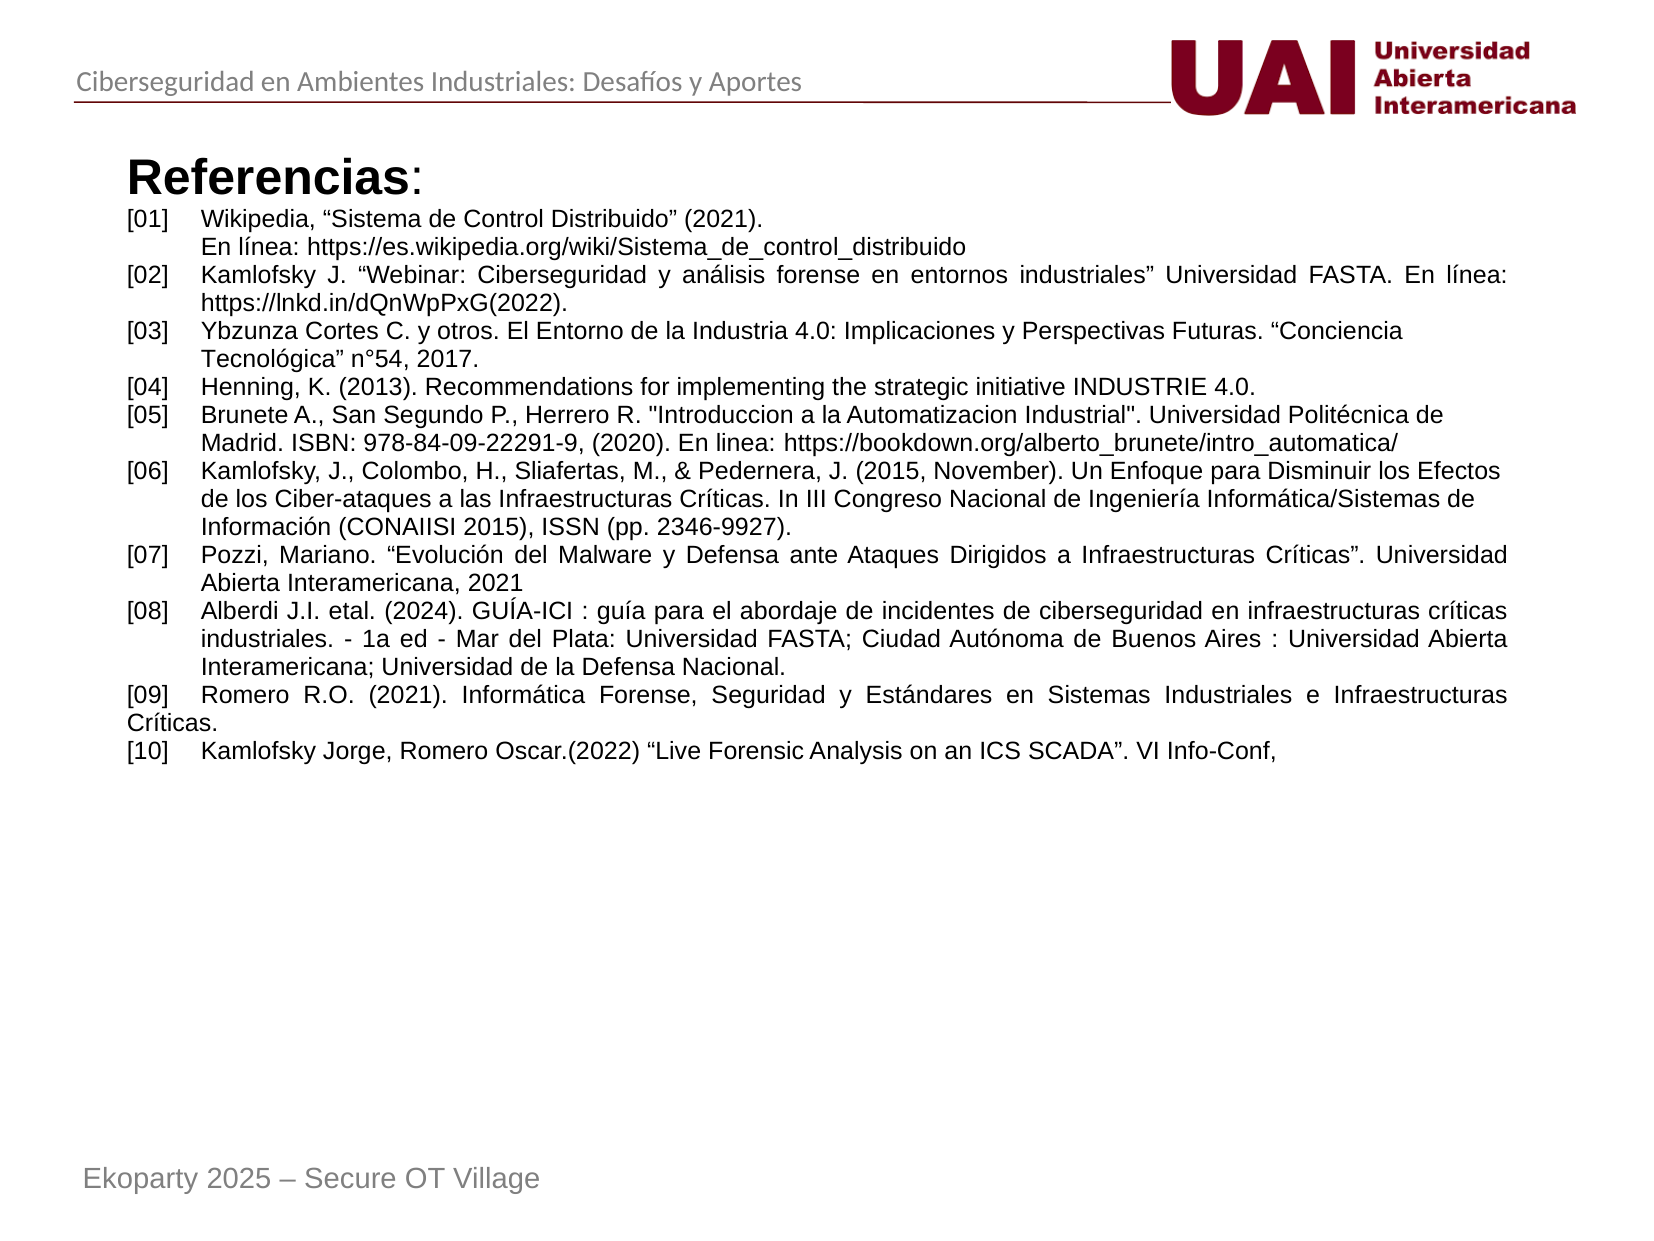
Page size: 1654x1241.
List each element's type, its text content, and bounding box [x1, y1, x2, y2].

picture [1171, 40, 1577, 116]
text_box Referencias: [01] Wikipedia, “Sistema de Control Distribuido” (2021). En línea: https://es.wikipedia.org/wiki/Sistema_de_control_distribuido [02] Kamlofsky J. “Webinar: Ciberseguridad y análisis forense en entornos industriales” Universidad FASTA. En línea: https://lnkd.in/dQnWpPxG(2022). [03] Ybzunza Cortes C. y otros. El Entorno de la Industria 4.0: Implicaciones y Perspectivas Futuras. “Conciencia Tecnológica” n°54, 2017. [04] Henning, K. (2013). Recommendations for implementing the strategic initiative INDUSTRIE 4.0. [05] Brunete A., San Segundo P., Herrero R. "Introduccion a la Automatizacion Industrial". Universidad Politécnica de Madrid. ISBN: 978-84-09-22291-9, (2020). En linea: https://bookdown.org/alberto_brunete/intro_automatica/ [06] Kamlofsky, J., Colombo, H., Sliafertas, M., & Pedernera, J. (2015, November). Un Enfoque para Disminuir los Efectos de los Ciber-ataques a las Infraestructuras Críticas. In III Congreso Nacional de Ingeniería Informática/Sistemas de Información (CONAIISI 2015), ISSN (pp. 2346-9927). [07] Pozzi, Mariano. “Evolución del Malware y Defensa ante Ataques Dirigidos a Infraestructuras Críticas”. Universidad Abierta Interamericana, 2021 [08] Alberdi J.I. etal. (2024). GUÍA-ICI : guía para el abordaje de incidentes de ciberseguridad en infraestructuras críticas industriales. - 1a ed - Mar del Plata: Universidad FASTA; Ciudad Autónoma de Buenos Aires : Universidad Abierta Interamericana; Universidad de la Defensa Nacional. [09] Romero R.O. (2021). Informática Forense, Seguridad y Estándares en Sistemas Industriales e Infraestructuras Críticas. [10] Kamlofsky Jorge, Romero Oscar.(2022) “Live Forensic Analysis on an ICS SCADA”. VI Info-Conf, [112, 141, 1542, 1196]
